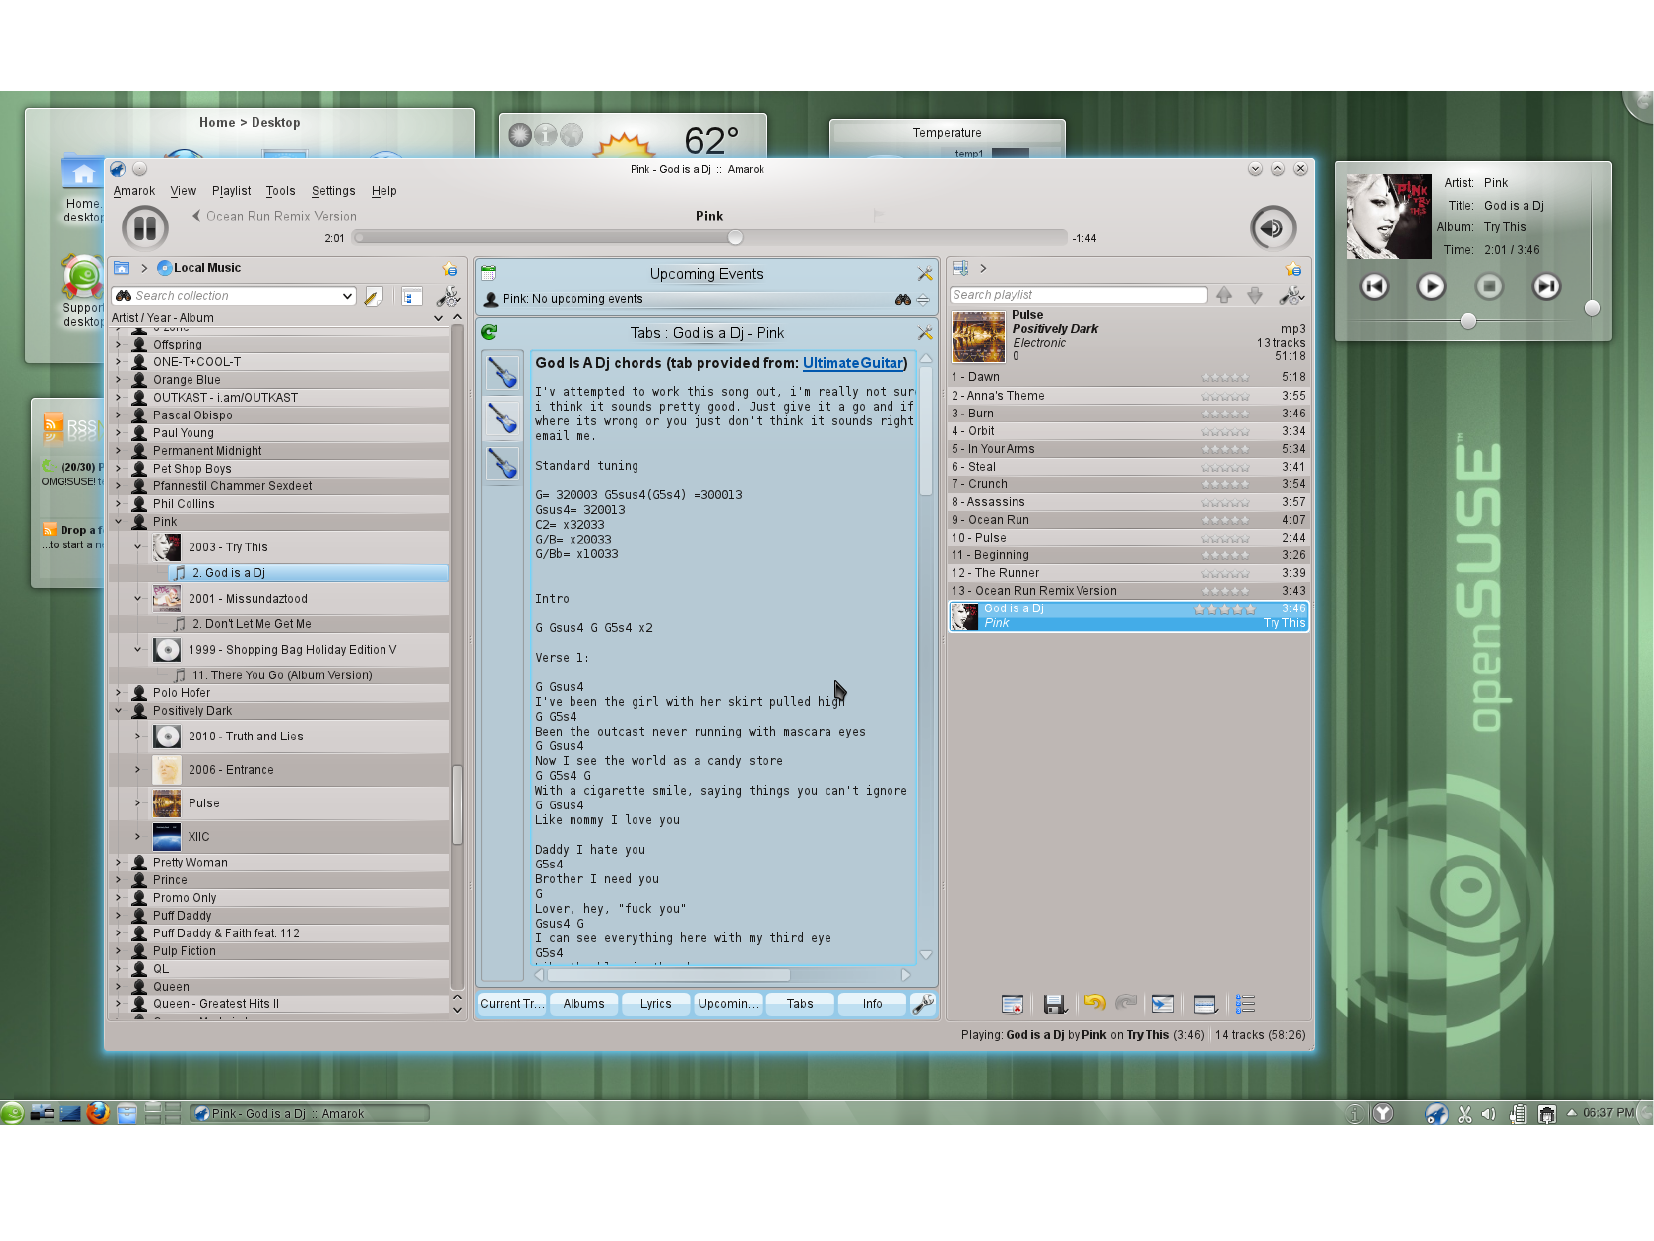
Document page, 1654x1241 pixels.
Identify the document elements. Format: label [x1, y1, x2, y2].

picture [0, 91, 1654, 1126]
